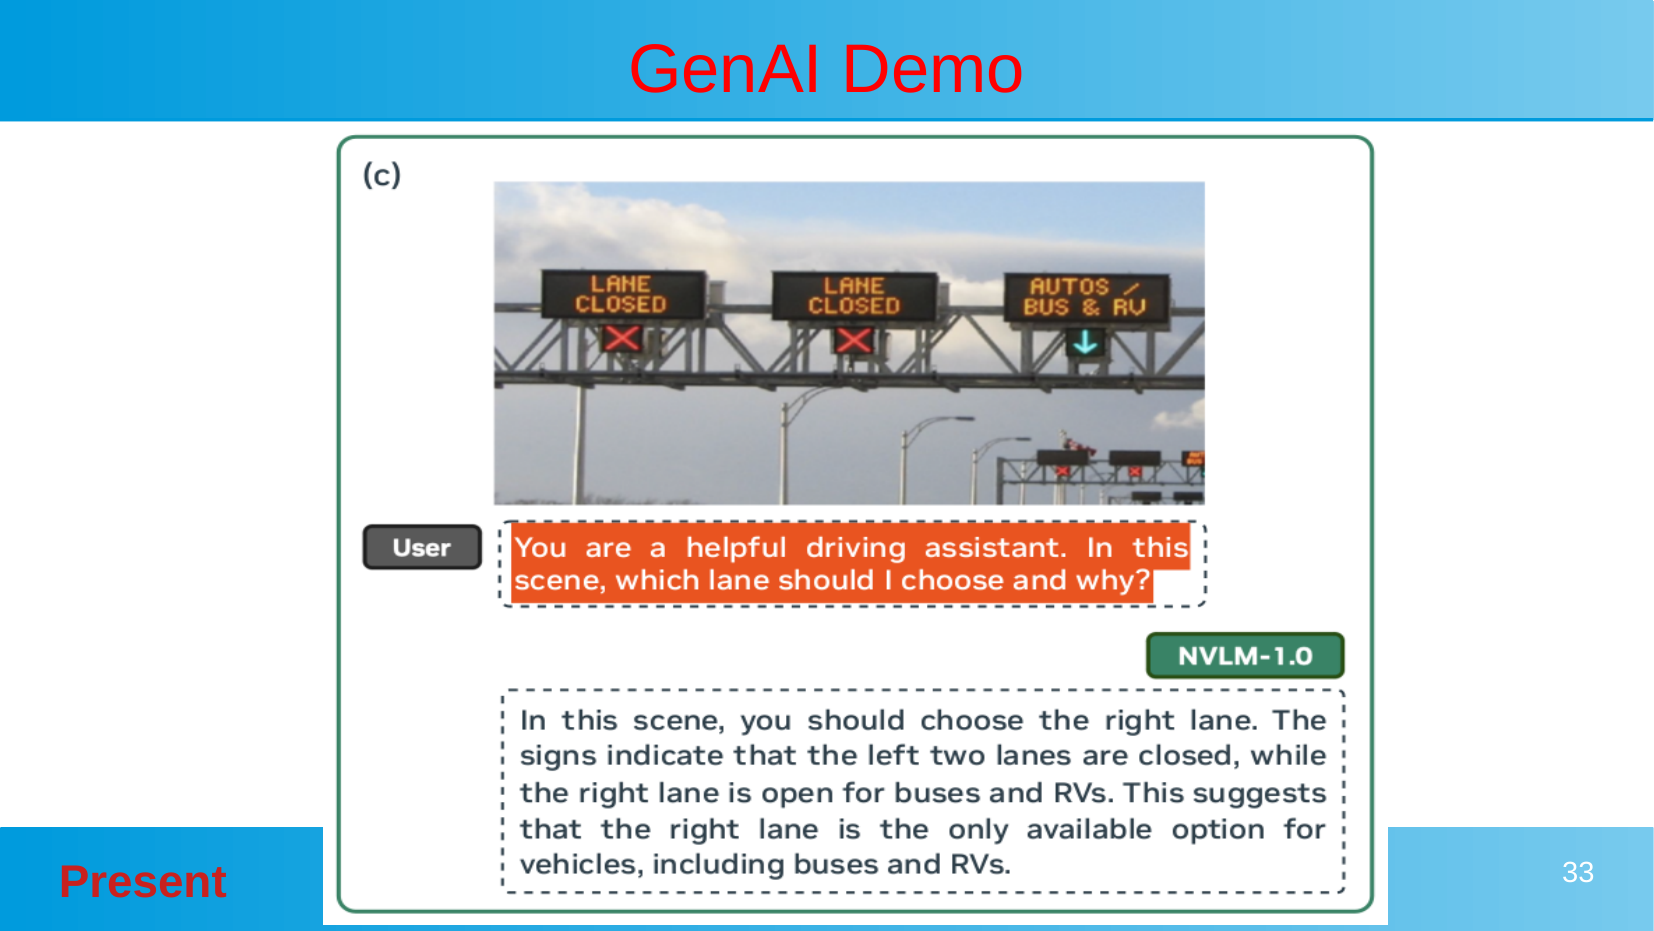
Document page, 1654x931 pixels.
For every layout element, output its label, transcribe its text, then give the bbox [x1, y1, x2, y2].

picture [323, 124, 1388, 925]
title GenAI Demo [59, 29, 1595, 108]
